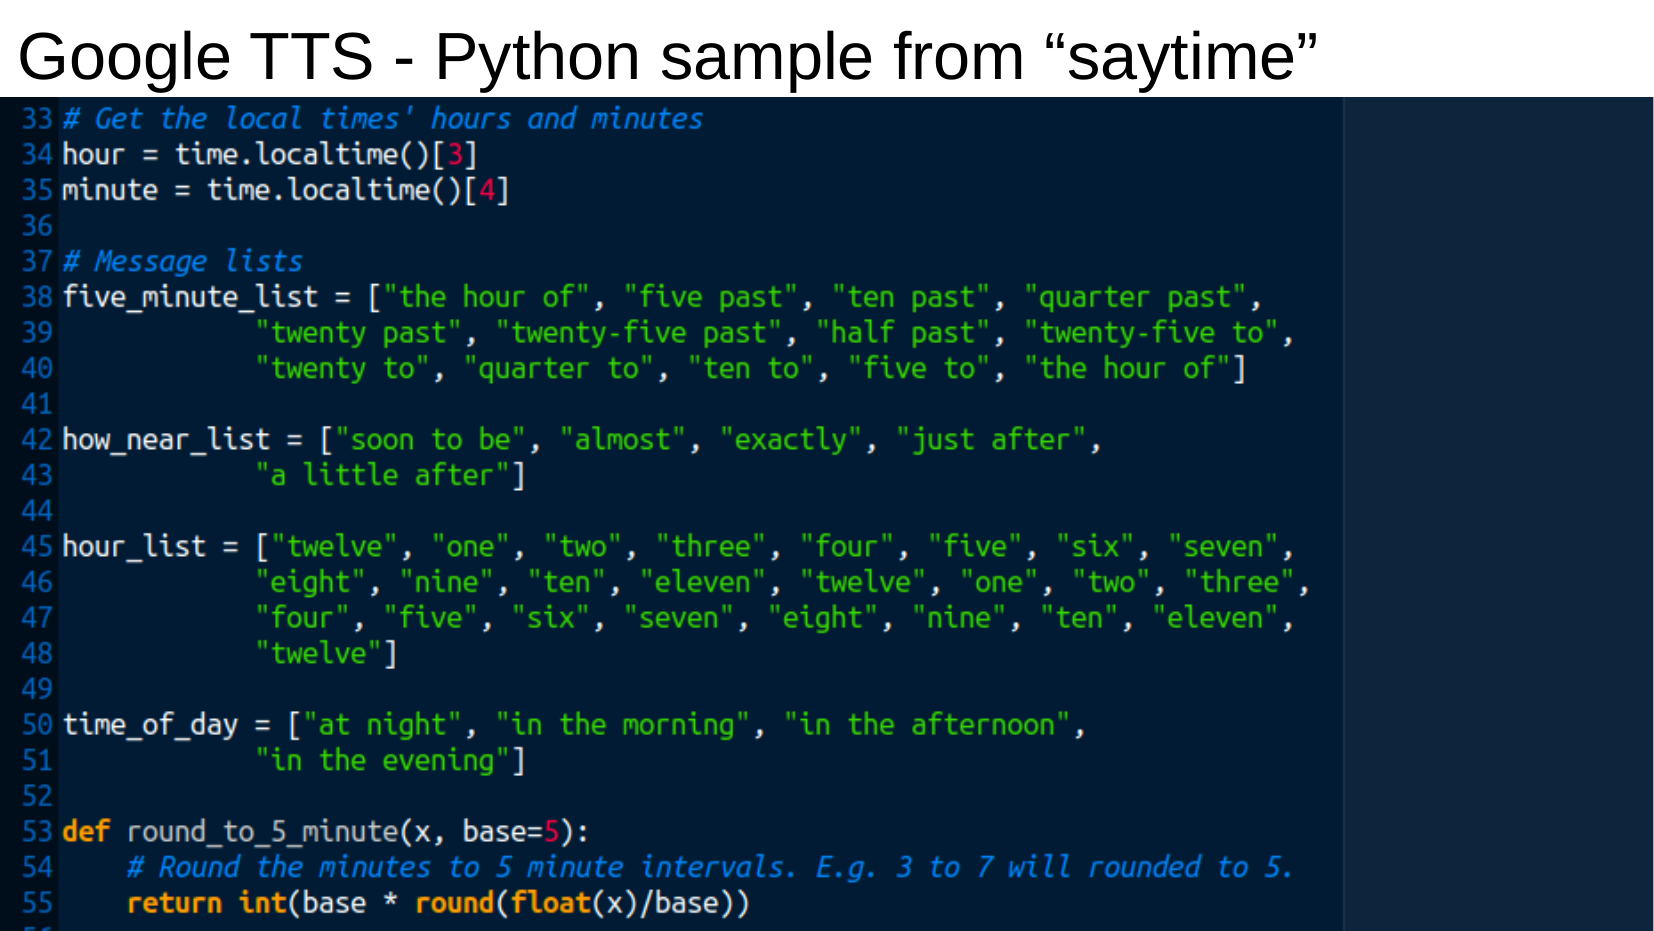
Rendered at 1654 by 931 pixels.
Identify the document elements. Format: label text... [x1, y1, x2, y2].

title Google TTS - Python sample from “saytime” [17, 11, 1506, 101]
picture [0, 97, 1654, 931]
